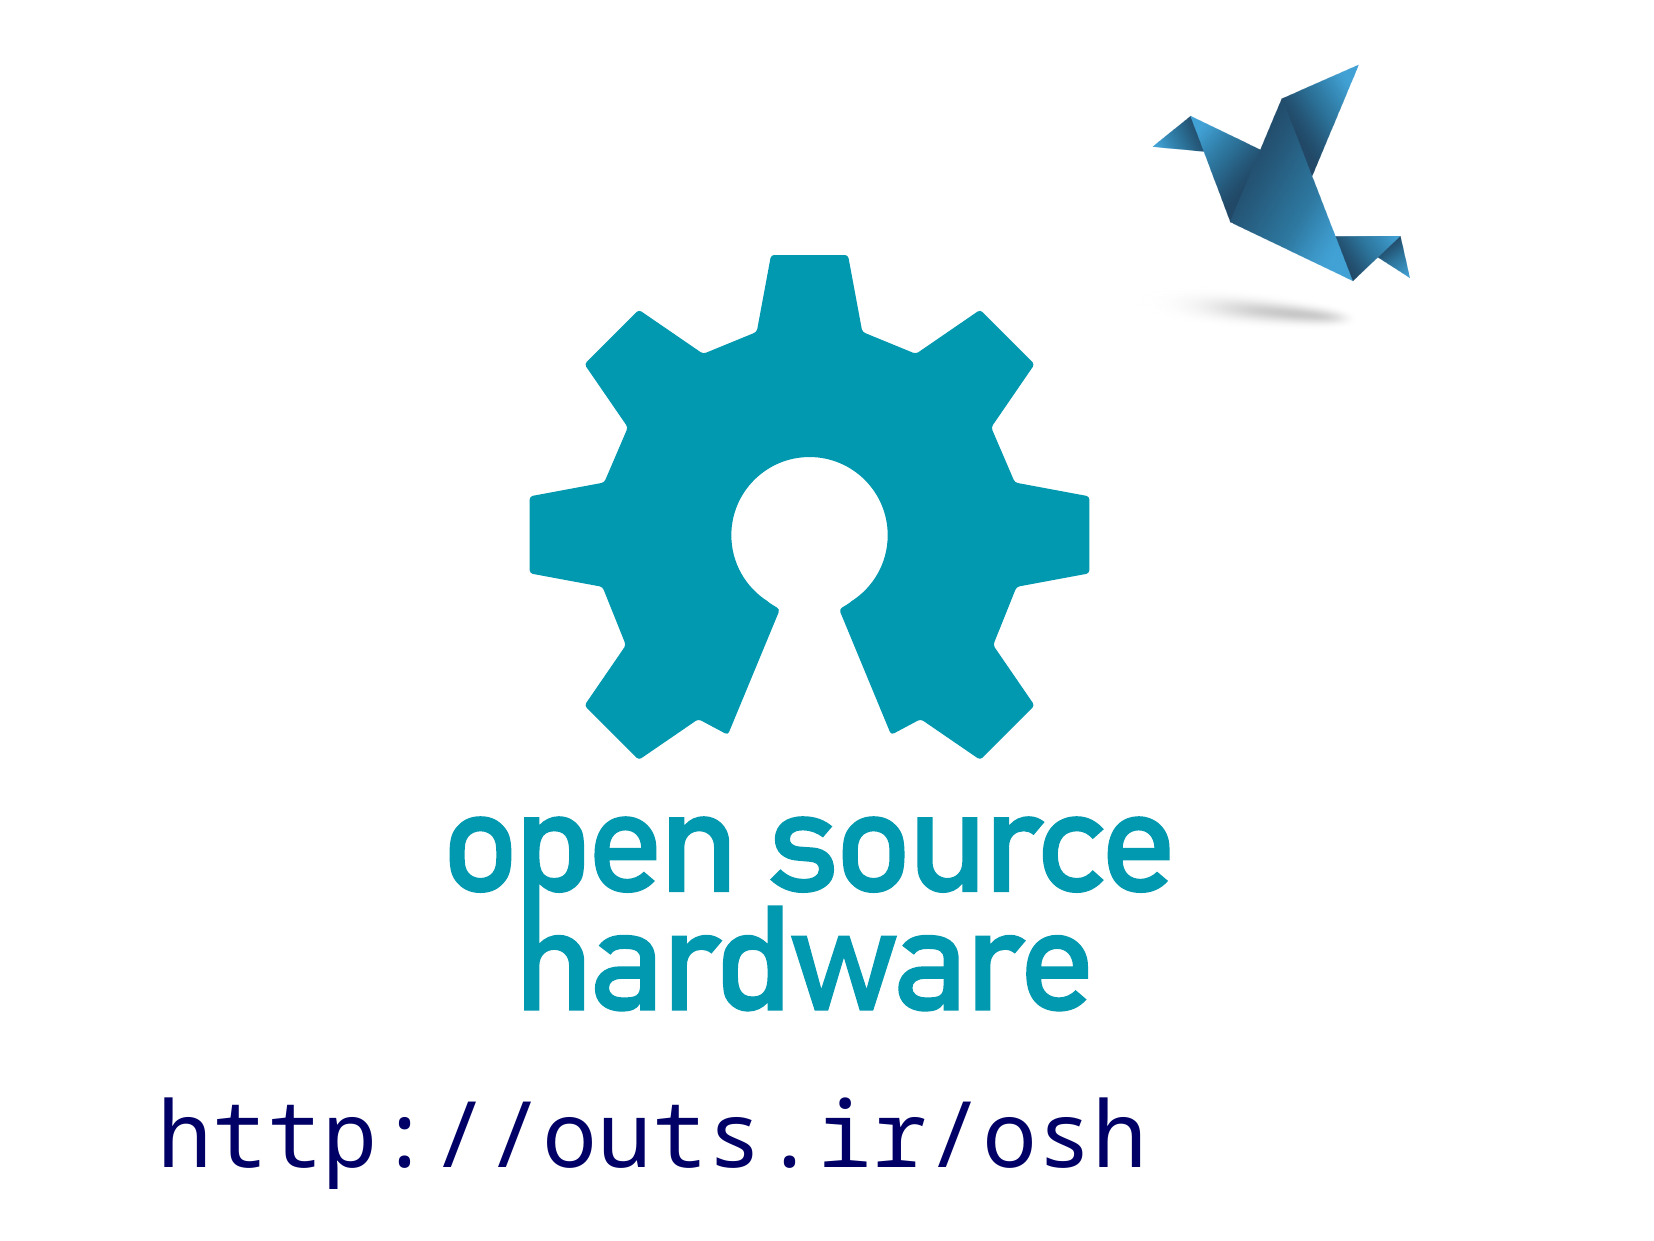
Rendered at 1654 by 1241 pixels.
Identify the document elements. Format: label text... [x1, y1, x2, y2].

picture [449, 64, 1411, 1012]
text_box http://outs.ir/osh [157, 1035, 1531, 1229]
